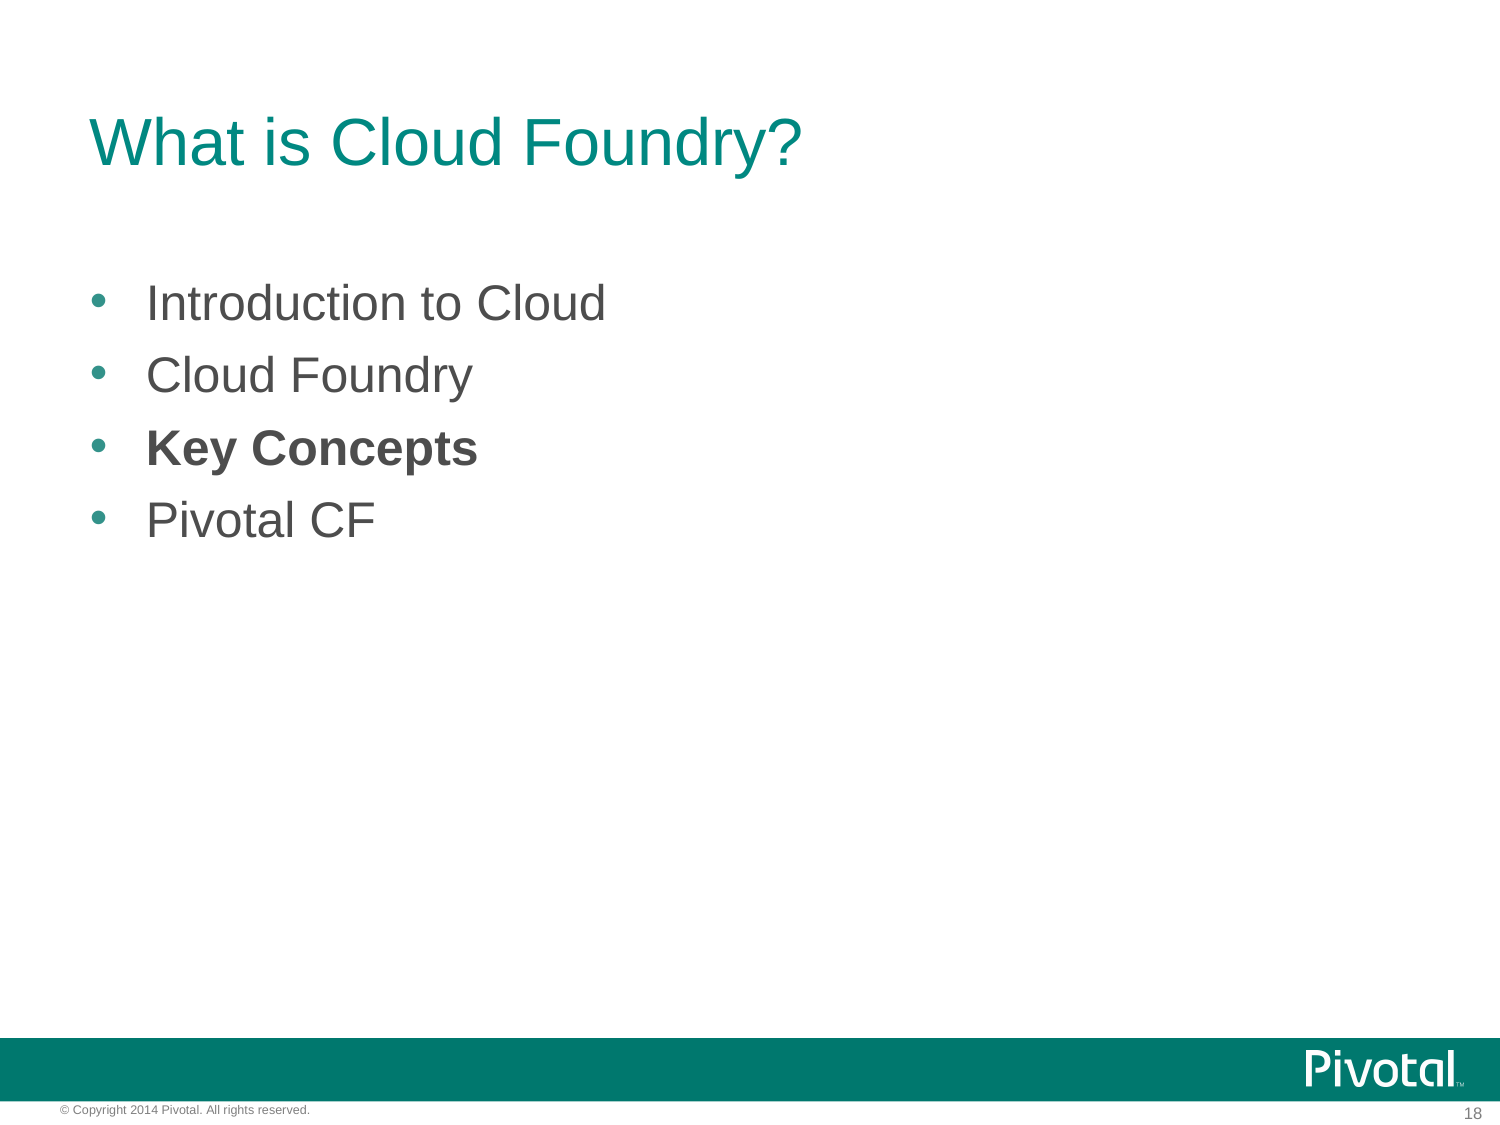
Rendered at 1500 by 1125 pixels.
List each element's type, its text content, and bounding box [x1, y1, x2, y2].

picture [1306, 1050, 1464, 1087]
title What is Cloud Foundry? [75, 45, 1426, 233]
list Introduction to Cloud Cloud Foundry Key Concepts Pivotal CF [75, 262, 1426, 1005]
